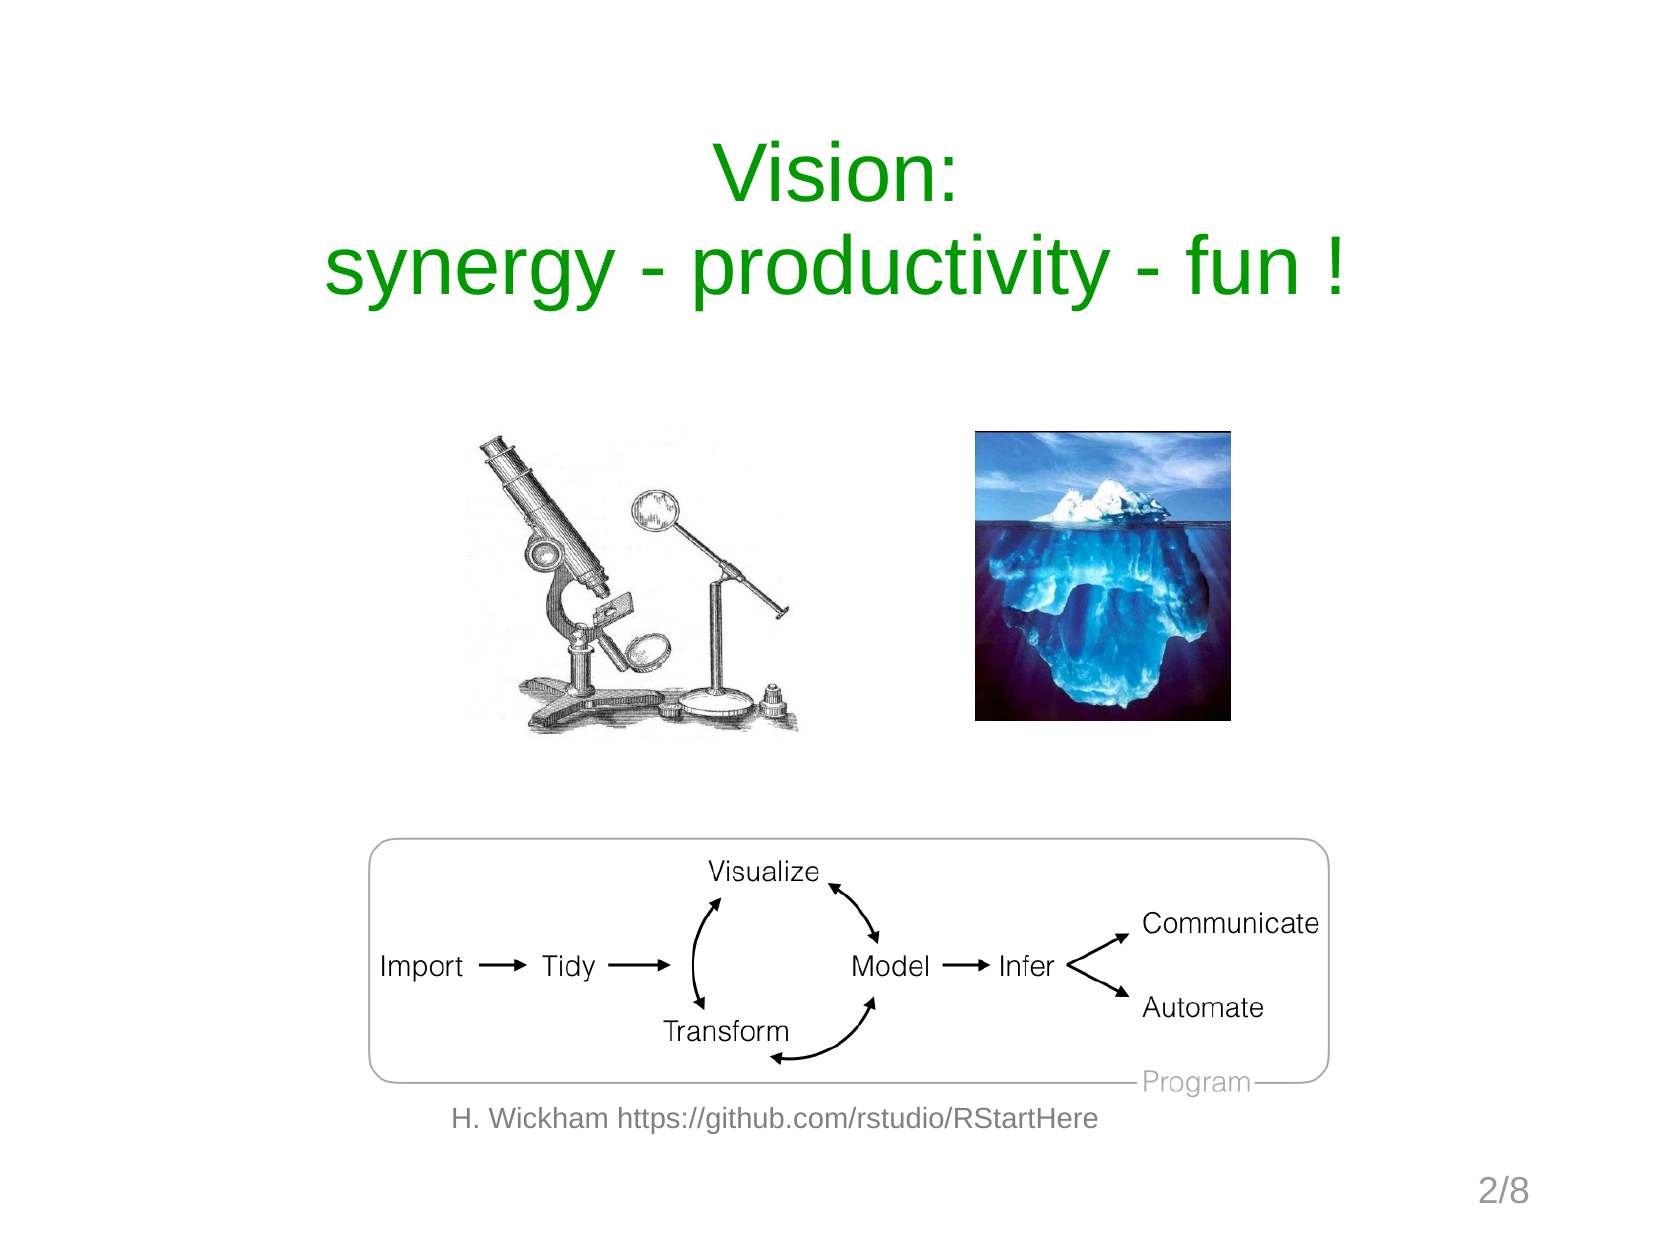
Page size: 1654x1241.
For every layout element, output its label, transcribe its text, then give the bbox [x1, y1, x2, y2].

text_box H. Wickham https://github.com/rstudio/RStartHere [436, 1094, 1360, 1153]
title Vision: synergy - productivity - fun ! [71, 101, 1603, 339]
picture [360, 807, 1337, 1113]
picture [467, 423, 811, 742]
text_box <number>/8 [1463, 1162, 1654, 1222]
picture [975, 431, 1231, 721]
